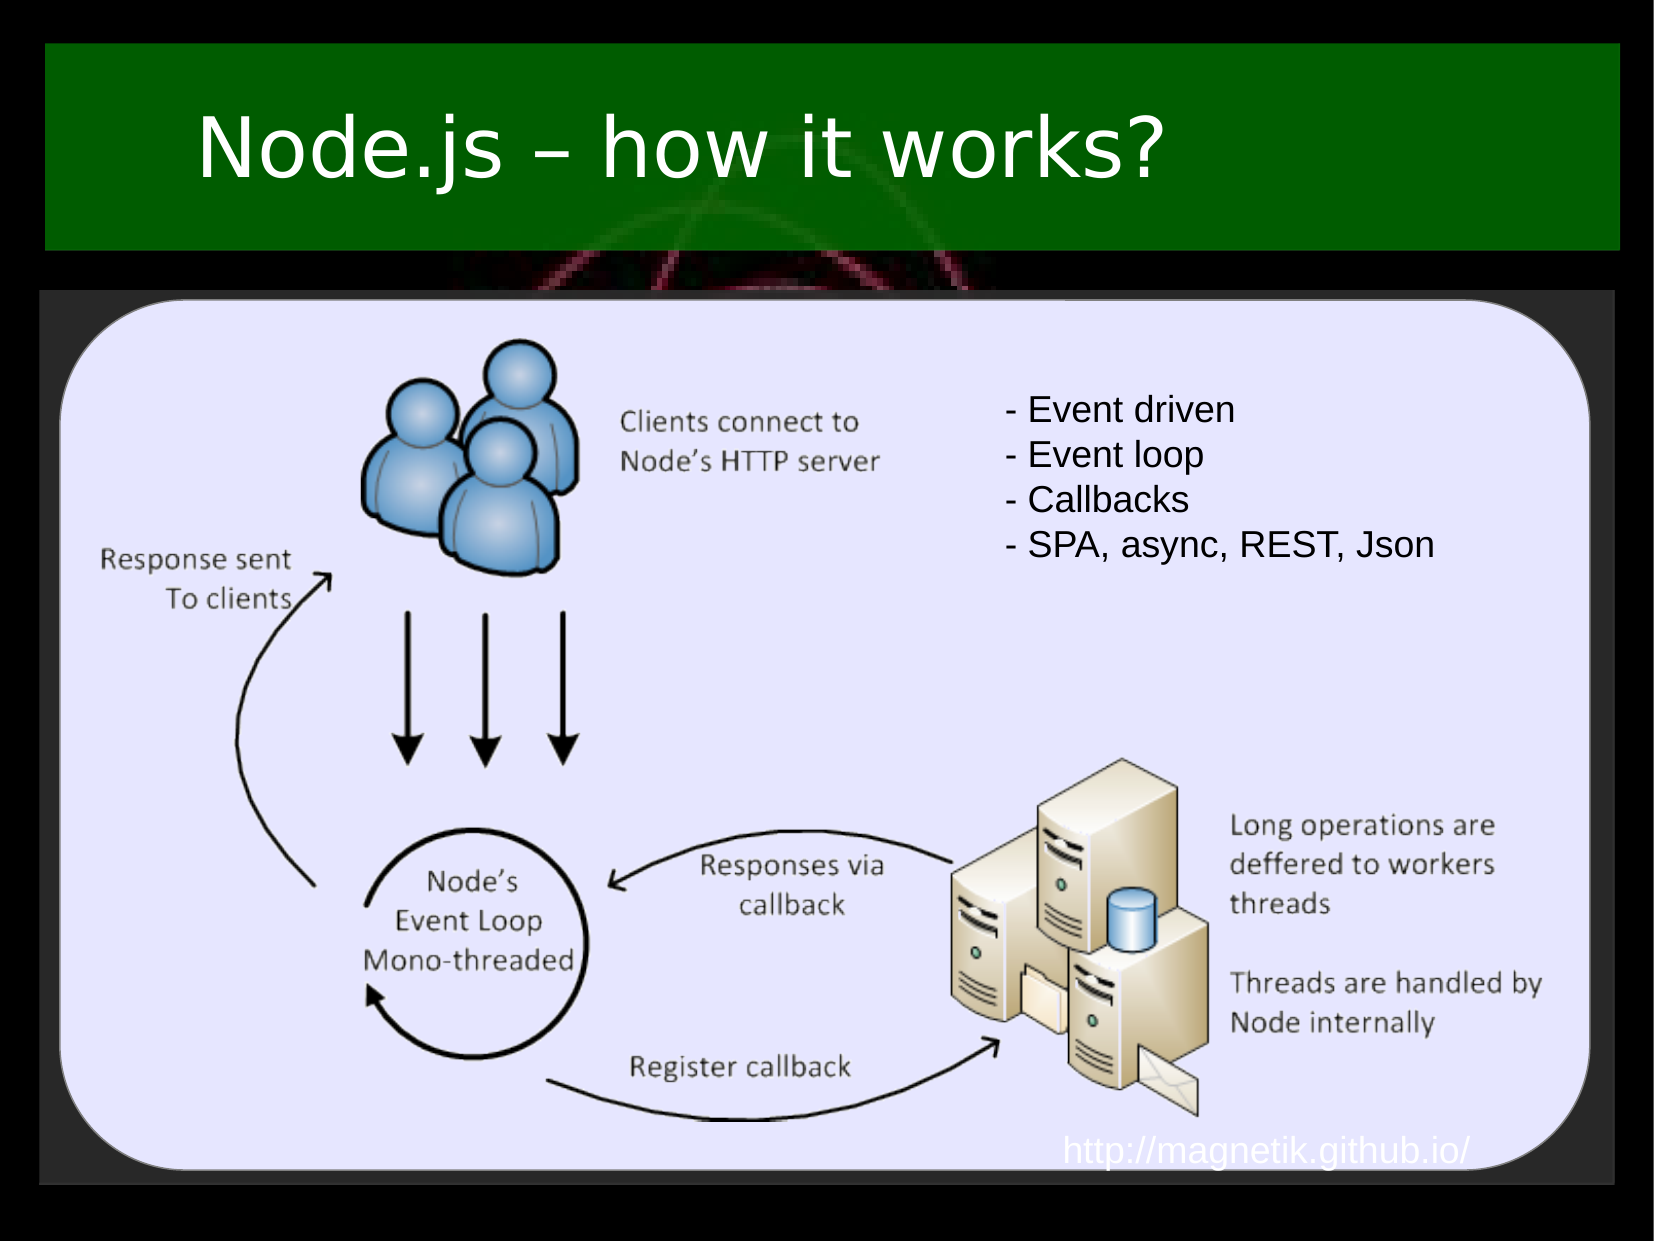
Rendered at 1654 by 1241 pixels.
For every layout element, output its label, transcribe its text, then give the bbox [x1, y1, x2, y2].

title Node.js – how it works? [45, 43, 1621, 251]
text_box [39, 290, 1615, 1185]
text_box http://magnetik.github.io/ [1047, 1116, 1486, 1174]
text_box - Event driven - Event loop - Callbacks - SPA, async, REST, Json [990, 374, 1451, 558]
picture [0, 0, 1654, 1241]
